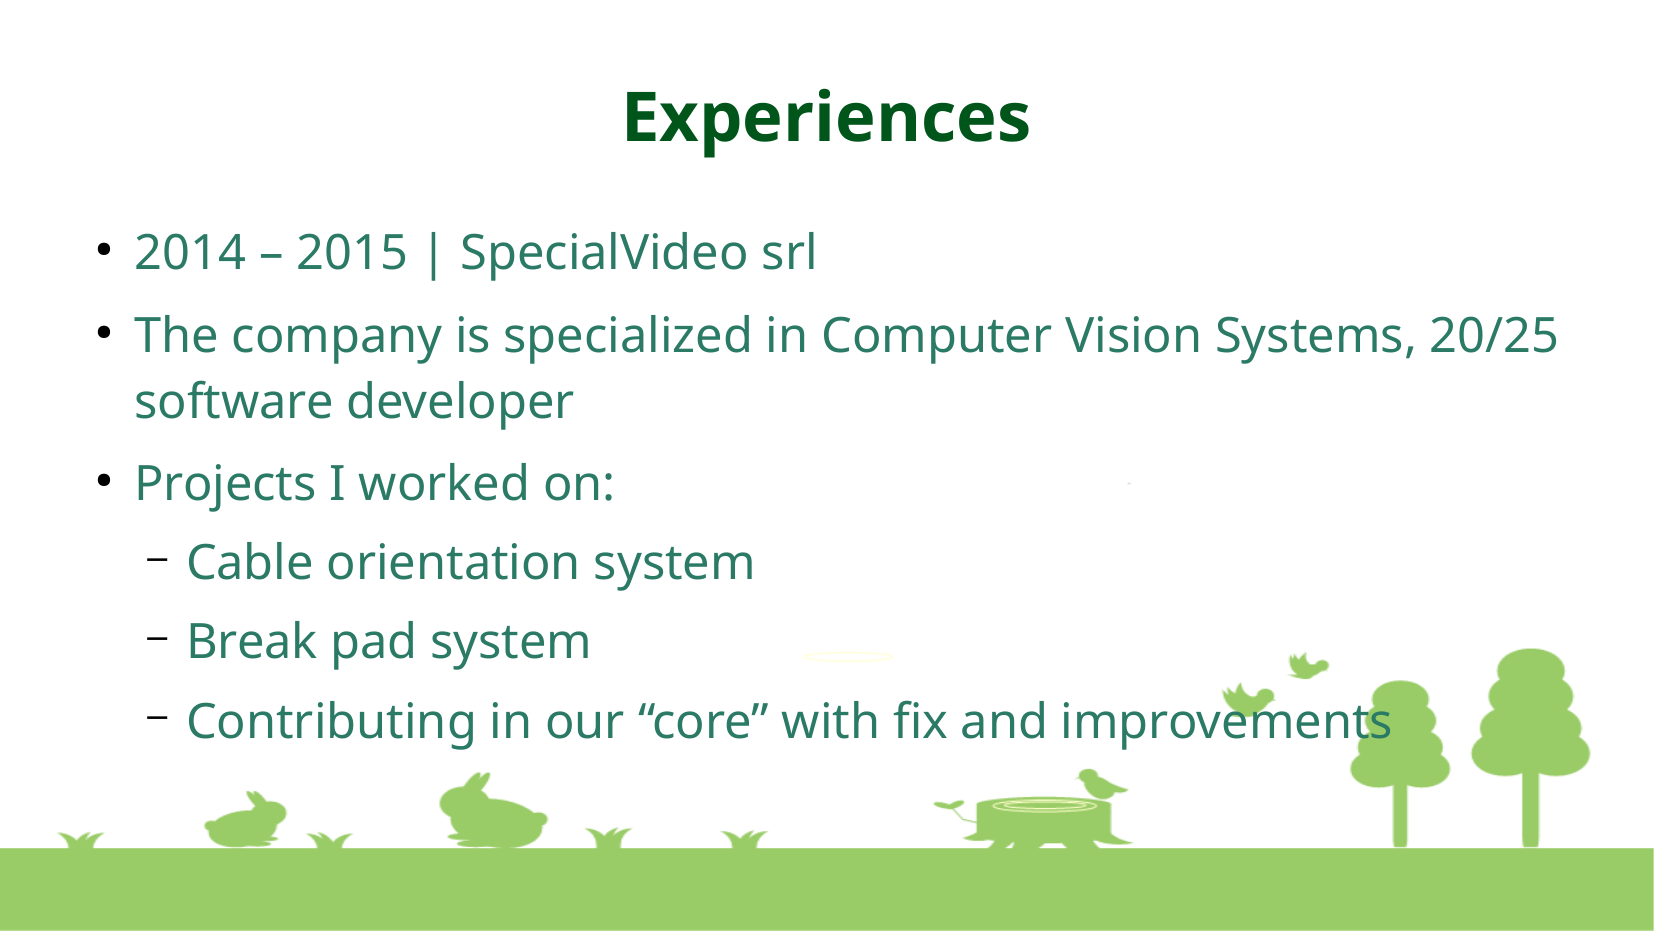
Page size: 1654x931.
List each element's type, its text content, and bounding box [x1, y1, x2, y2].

picture [0, 0, 1654, 931]
list 2014 – 2015 | SpecialVideo srl The company is specialized in Computer Vision Systems, 20/25 software developer Projects I worked on: Cable orientation system Break pad system Contributing in our “core” with fix and improvements [82, 217, 1571, 758]
title Experiences [82, 37, 1571, 193]
